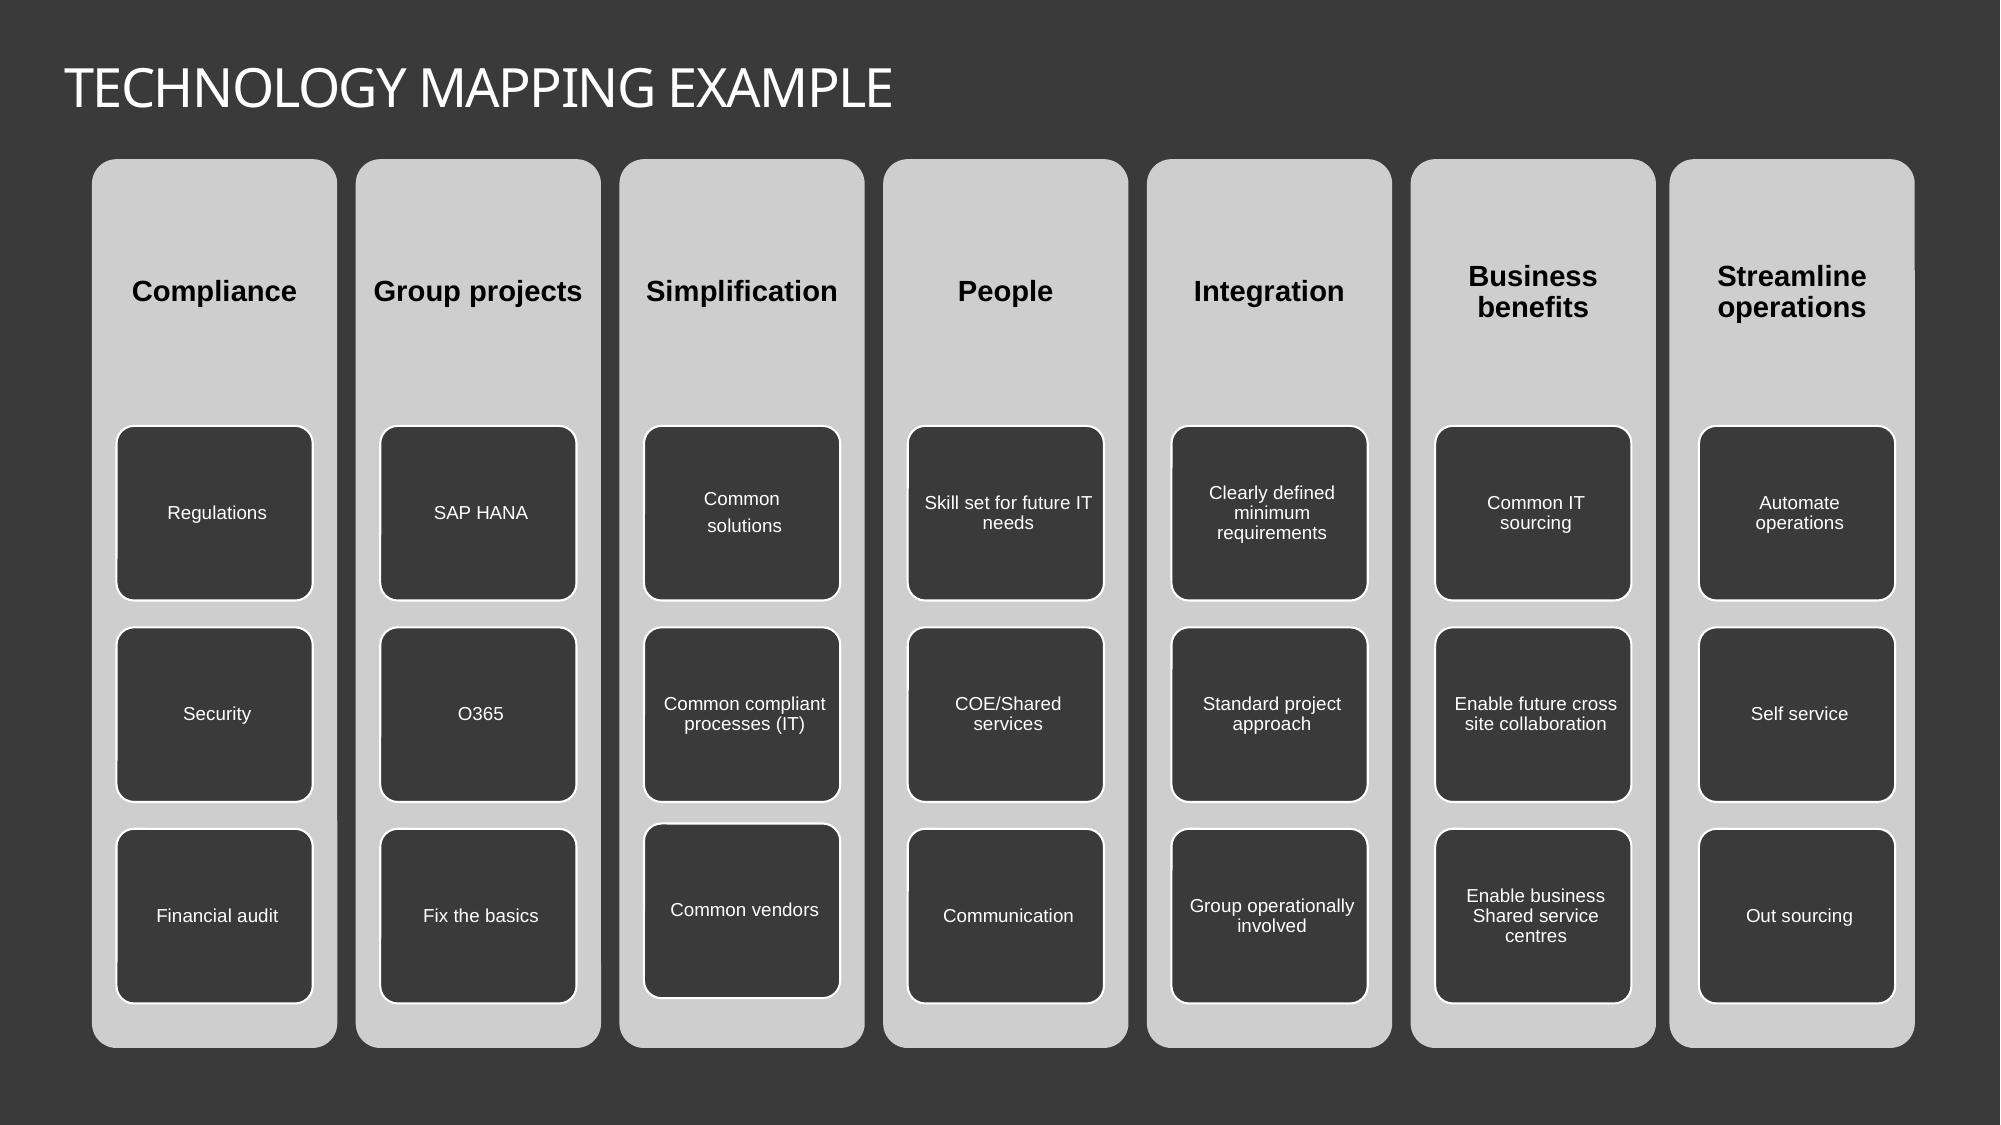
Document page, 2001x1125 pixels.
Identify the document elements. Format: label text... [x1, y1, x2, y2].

text_box O365 [380, 627, 577, 802]
text_box Common solutions [643, 425, 841, 601]
text_box Regulations [116, 425, 313, 601]
text_box COE/Shared services [907, 627, 1104, 802]
text_box Simplification [619, 203, 865, 1048]
text_box Common compliant processes (IT) [643, 627, 841, 802]
text_box Group operationally involved [1171, 828, 1368, 1004]
text_box Compliance [91, 203, 338, 1048]
title Technology mapping example [64, 60, 1304, 203]
text_box Group projects [355, 203, 602, 1048]
text_box Standard project approach [1171, 627, 1368, 802]
text_box Streamline operations [1669, 159, 1915, 1048]
text_box Security [116, 627, 313, 802]
text_box Enable business Shared service centres [1435, 828, 1632, 1004]
text_box Common IT sourcing [1435, 425, 1632, 601]
text_box People [883, 203, 1129, 1048]
text_box Enable future cross site collaboration [1435, 627, 1632, 802]
text_box Communication [907, 828, 1104, 1004]
text_box Fix the basics [380, 828, 577, 1004]
text_box Common vendors [643, 823, 841, 999]
text_box Business benefits [1410, 159, 1656, 1048]
text_box SAP HANA [380, 425, 577, 601]
text_box Out sourcing [1698, 828, 1896, 1004]
text_box Financial audit [116, 828, 313, 1004]
text_box Self service [1698, 627, 1896, 802]
text_box Skill set for future IT needs [907, 425, 1104, 601]
text_box Integration [1146, 159, 1393, 1048]
text_box Clearly defined minimum requirements [1171, 425, 1368, 601]
text_box Automate operations [1698, 425, 1896, 601]
